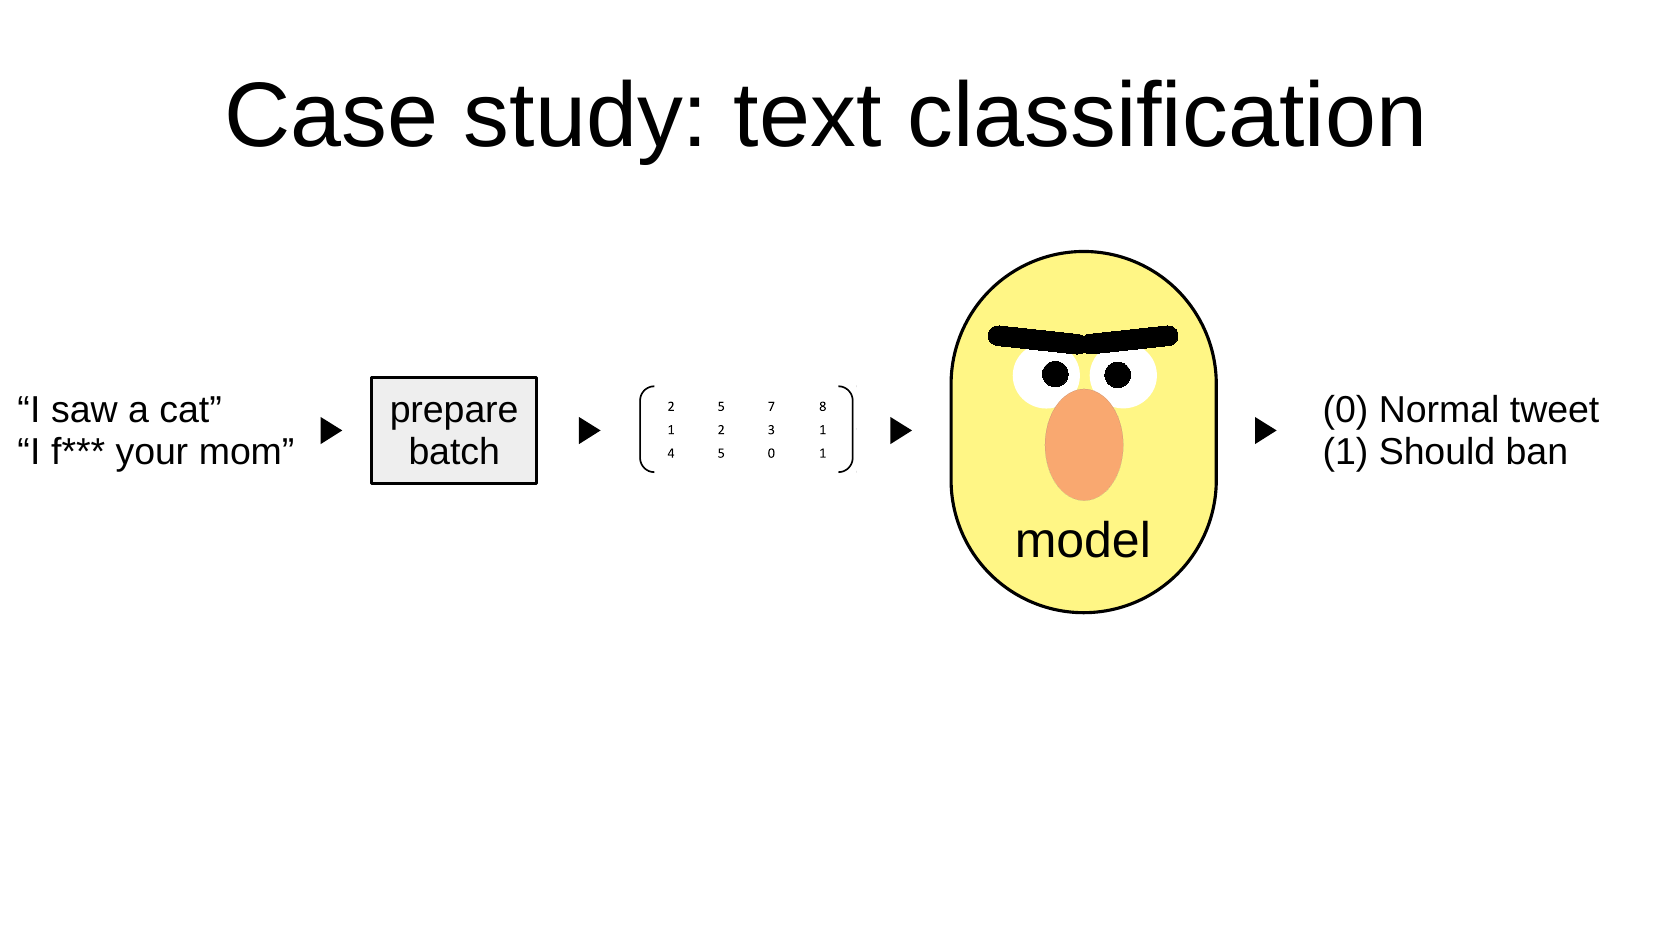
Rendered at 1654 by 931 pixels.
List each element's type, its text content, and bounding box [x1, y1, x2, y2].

title Case study: text classification [82, 37, 1571, 193]
text_box “I saw a cat” “I f*** your mom” [2, 381, 436, 522]
text_box [1021, 597, 1147, 613]
picture [596, 352, 912, 509]
text_box model [954, 504, 1211, 597]
text_box [951, 251, 1217, 518]
text_box (0) Normal tweet (1) Should ban [1307, 381, 1654, 522]
text_box prepare batch [371, 377, 537, 484]
